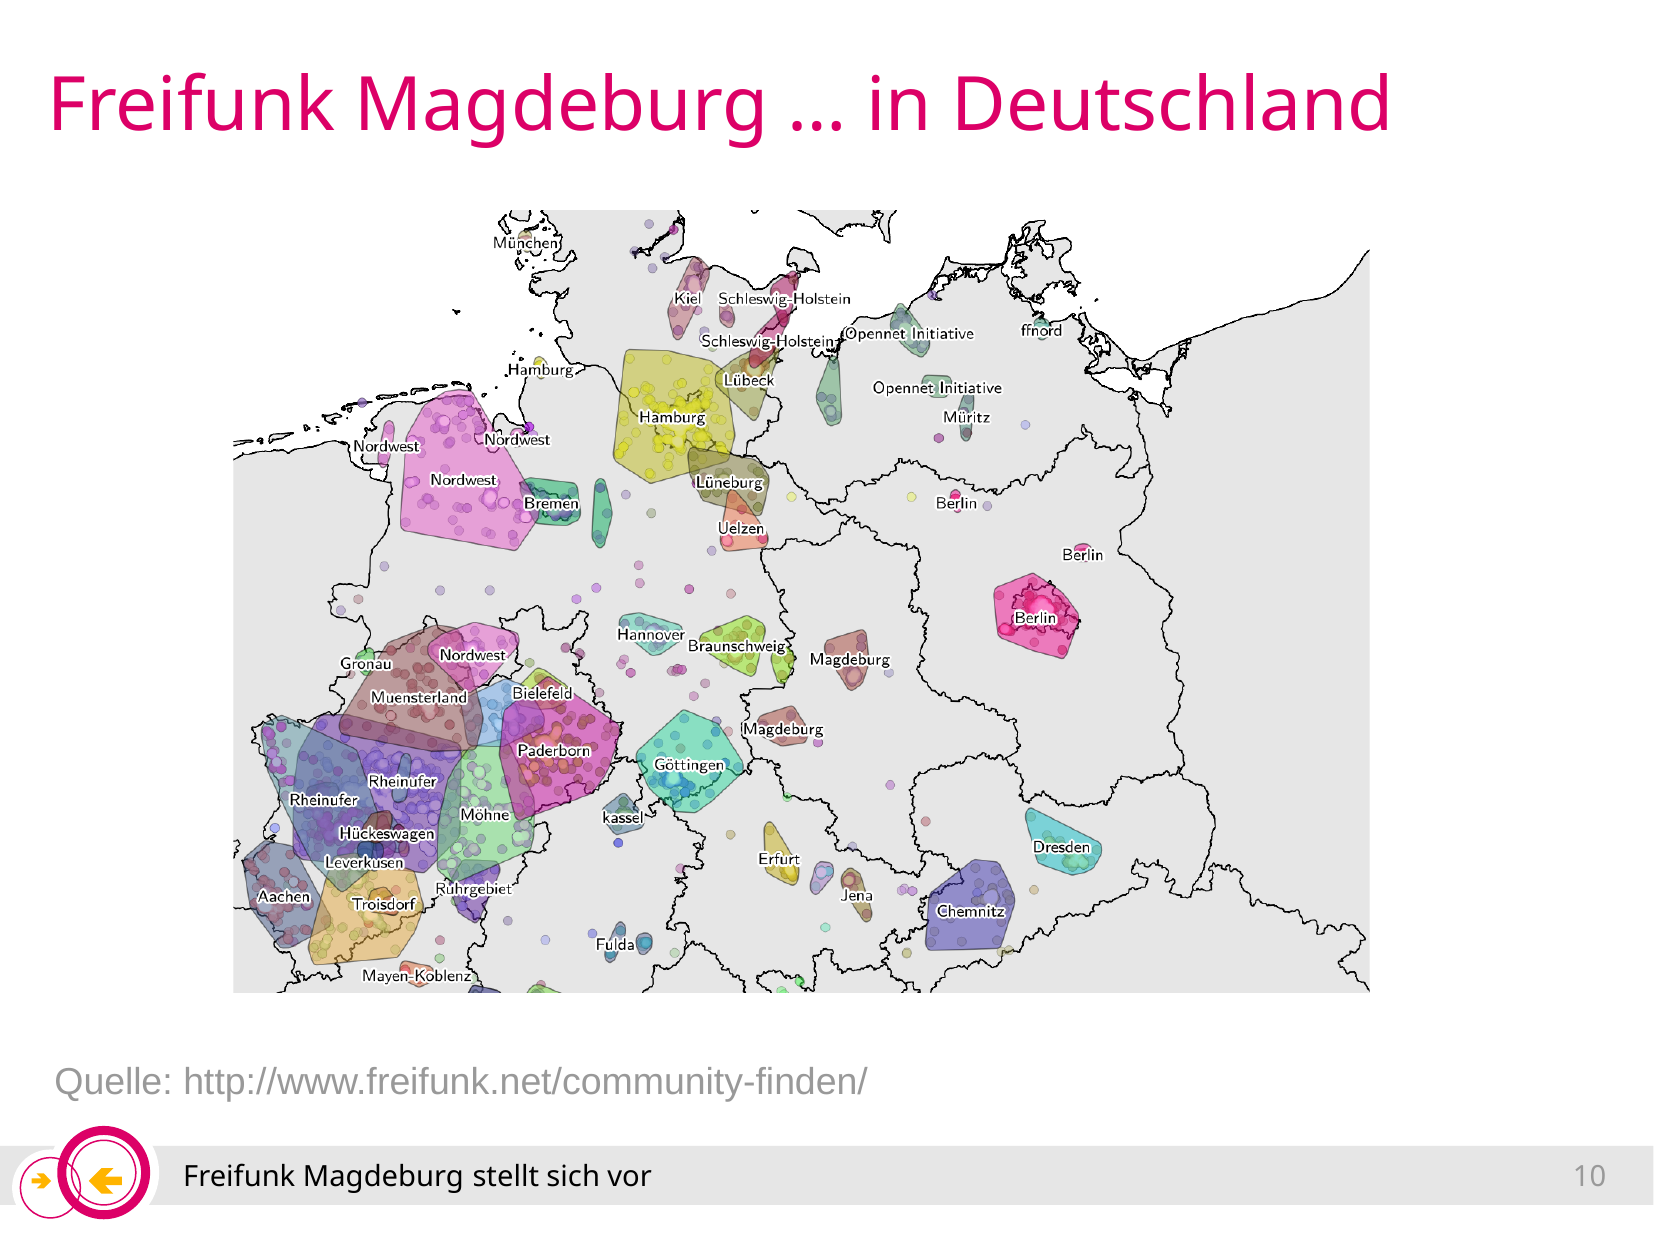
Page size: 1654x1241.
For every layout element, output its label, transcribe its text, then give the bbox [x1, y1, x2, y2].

text_box Quelle: http://www.freifunk.net/community-finden/ [39, 1053, 1111, 1111]
title Freifunk Magdeburg … in Deutschland [47, 45, 1607, 158]
picture [233, 210, 1370, 993]
